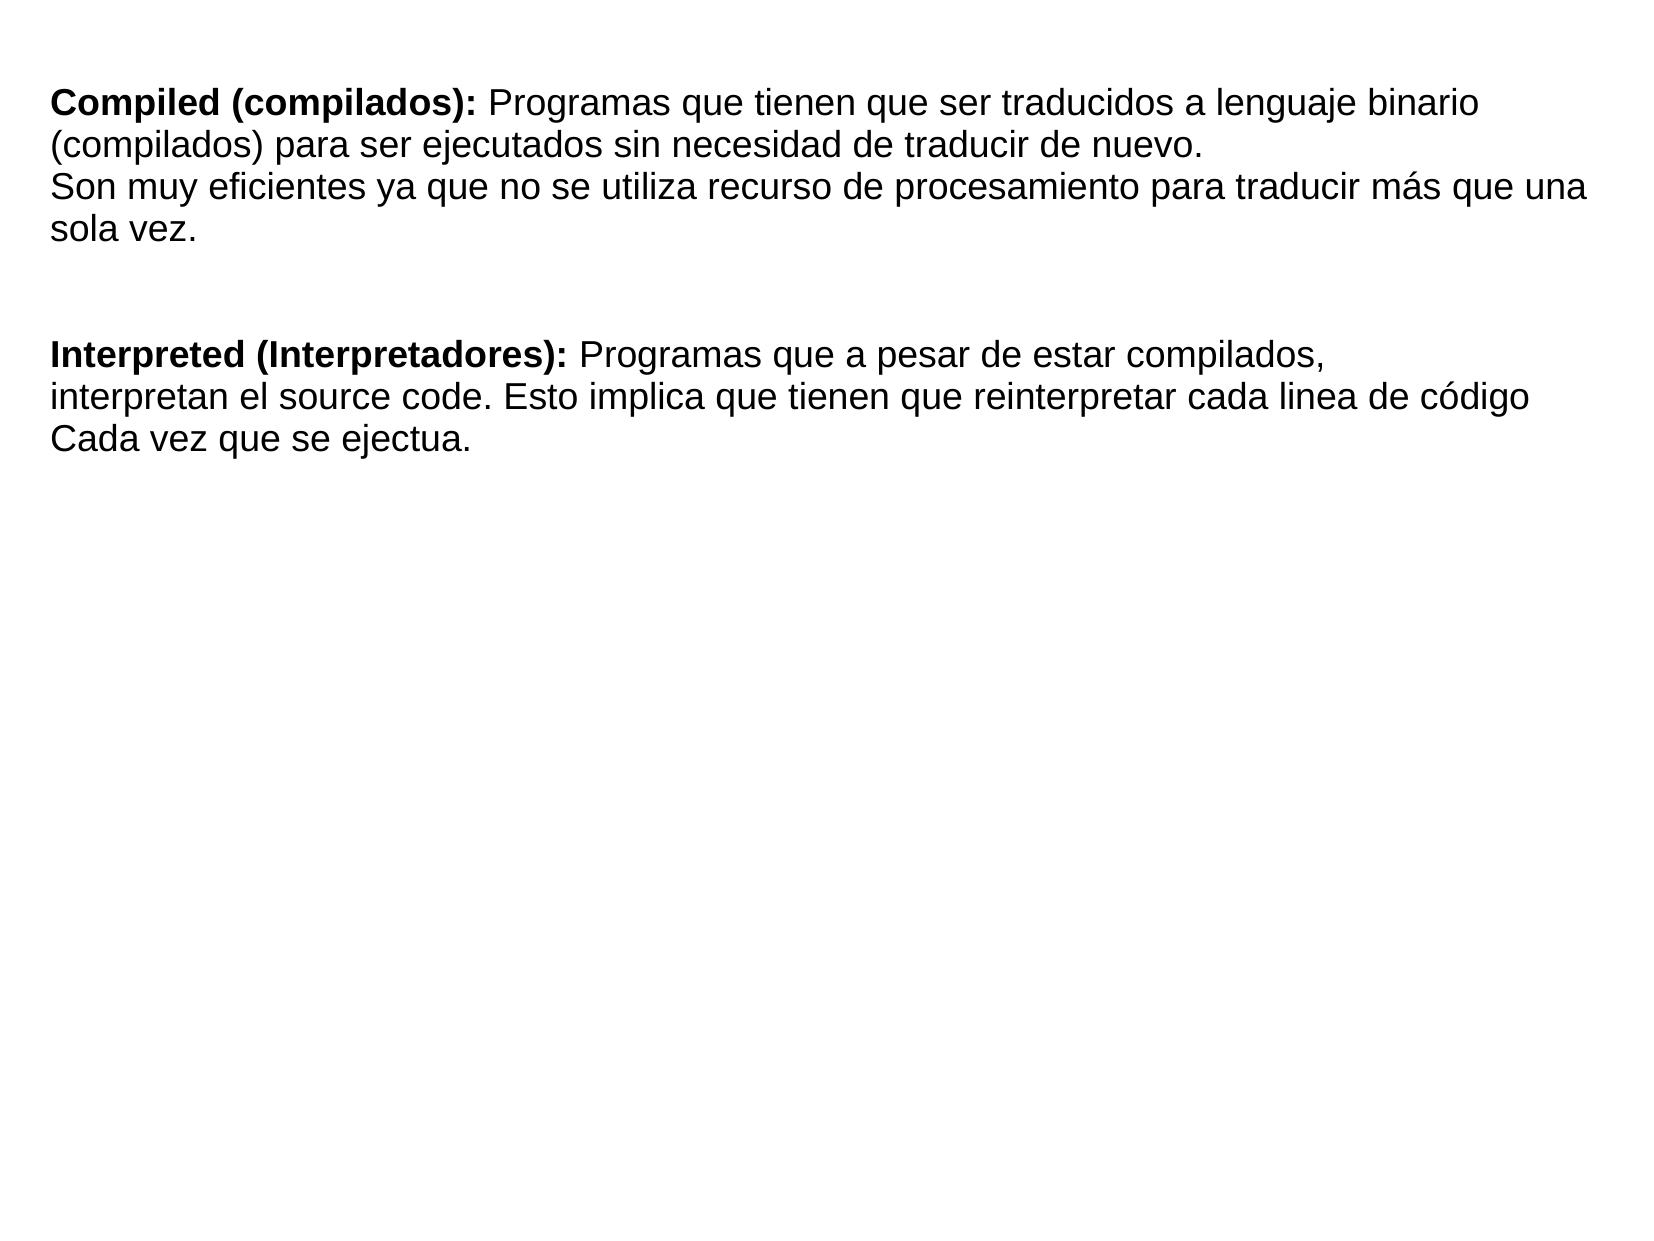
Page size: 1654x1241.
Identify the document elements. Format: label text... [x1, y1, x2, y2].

text_box Compiled (compilados): Programas que tienen que ser traducidos a lenguaje binario (compilados) para ser ejecutados sin necesidad de traducir de nuevo. Son muy eficientes ya que no se utiliza recurso de procesamiento para traducir más que una sola vez. Interpreted (Interpretadores): Programas que a pesar de estar compilados, interpretan el source code. Esto implica que tienen que reinterpretar cada linea de código Cada vez que se ejectua. [35, 74, 1613, 510]
